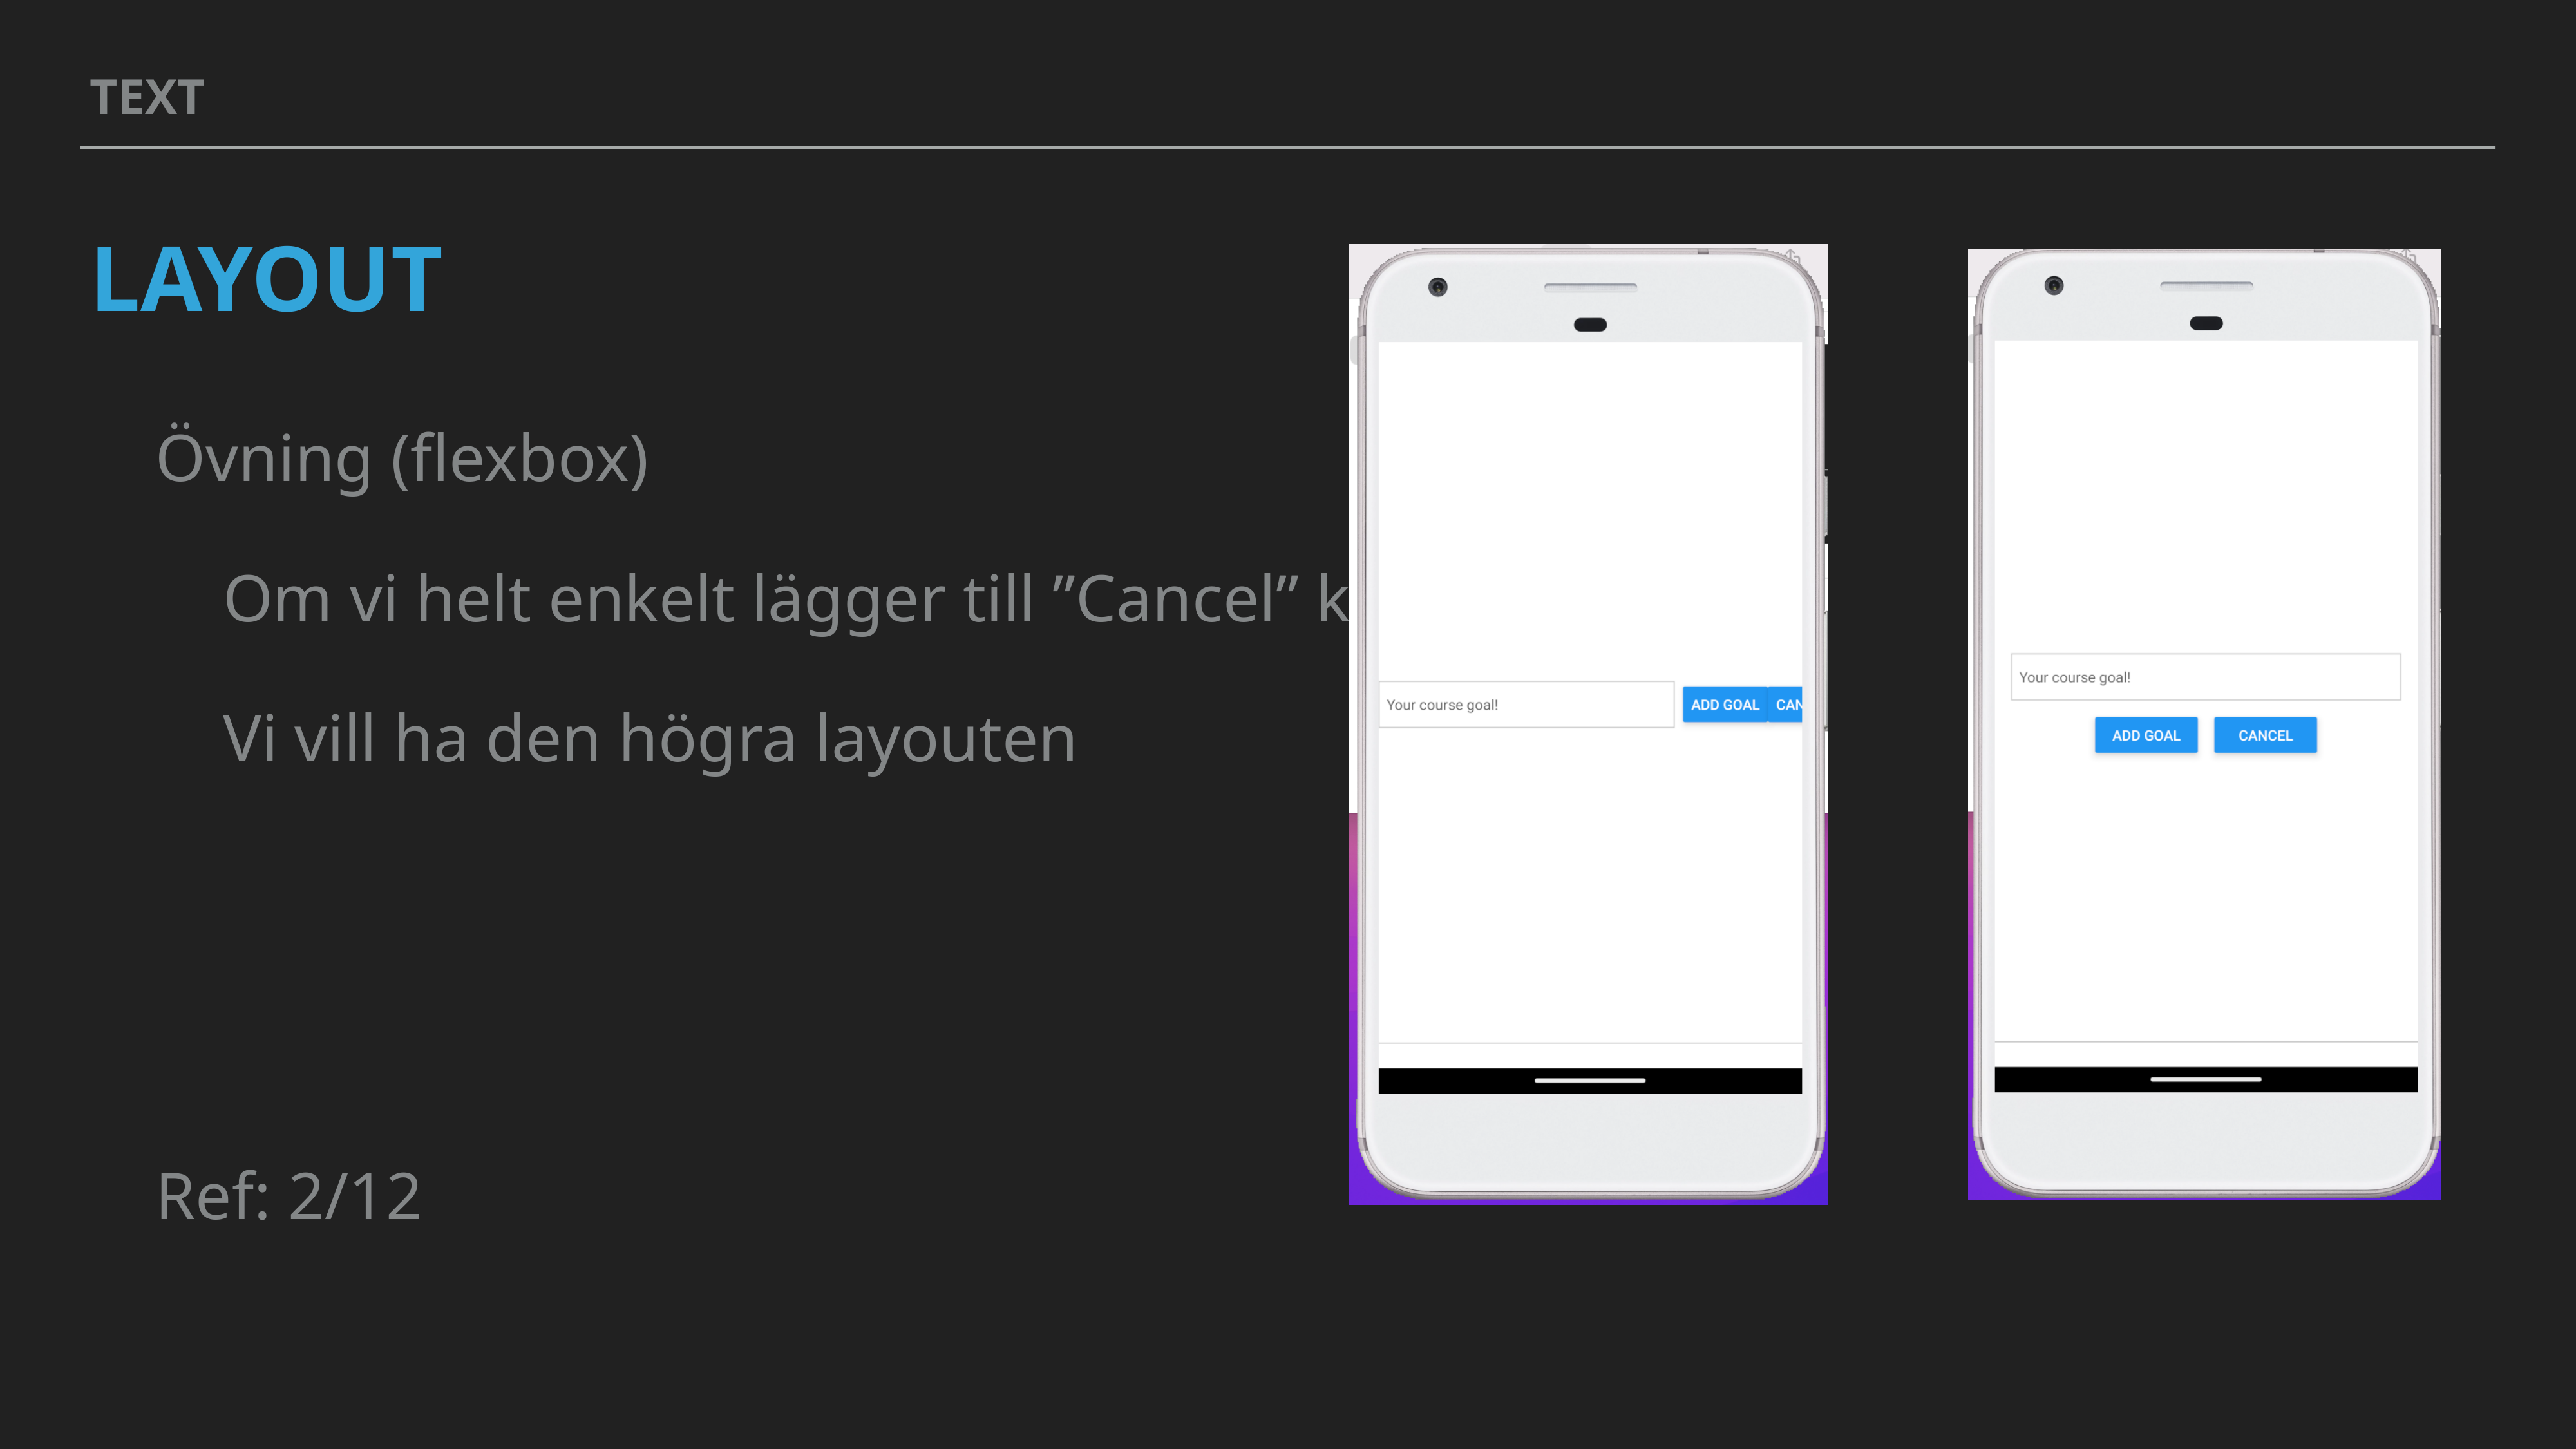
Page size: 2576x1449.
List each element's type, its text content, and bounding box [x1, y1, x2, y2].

picture [1349, 244, 1828, 1205]
picture [1968, 249, 2441, 1200]
text_box Layout [80, 228, 2496, 336]
text_box Övning (flexbox) Om vi helt enkelt lägger till ”Cancel” knapp Vi vill ha den högra layouten Ref: 2/12 [80, 408, 2496, 1315]
